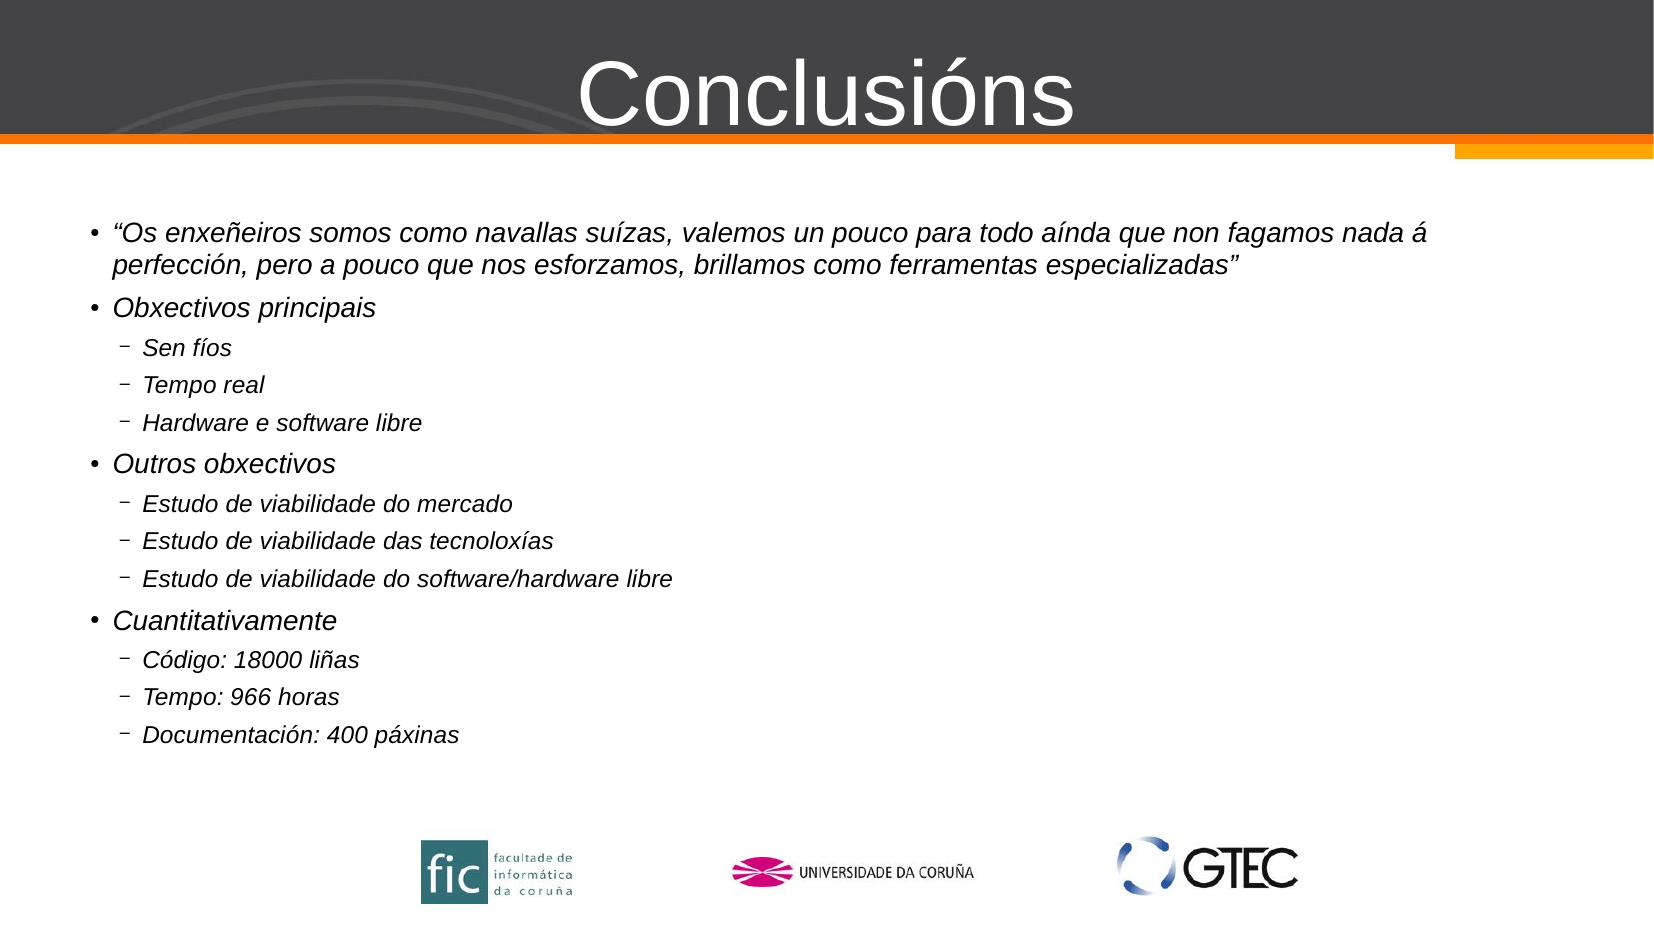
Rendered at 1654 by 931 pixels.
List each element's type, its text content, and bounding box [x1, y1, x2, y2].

list “Os enxeñeiros somos como navallas suízas, valemos un pouco para todo aínda que non fagamos nada á perfección, pero a pouco que nos esforzamos, brillamos como ferramentas especializadas” Obxectivos principais Sen fíos Tempo real Hardware e software libre Outros obxectivos Estudo de viabilidade do mercado Estudo de viabilidade das tecnoloxías Estudo de viabilidade do software/hardware libre Cuantitativamente Código: 18000 liñas Tempo: 966 horas Documentación: 400 páxinas [82, 217, 1571, 758]
picture [0, 0, 1654, 931]
title Conclusións [82, 37, 1571, 151]
